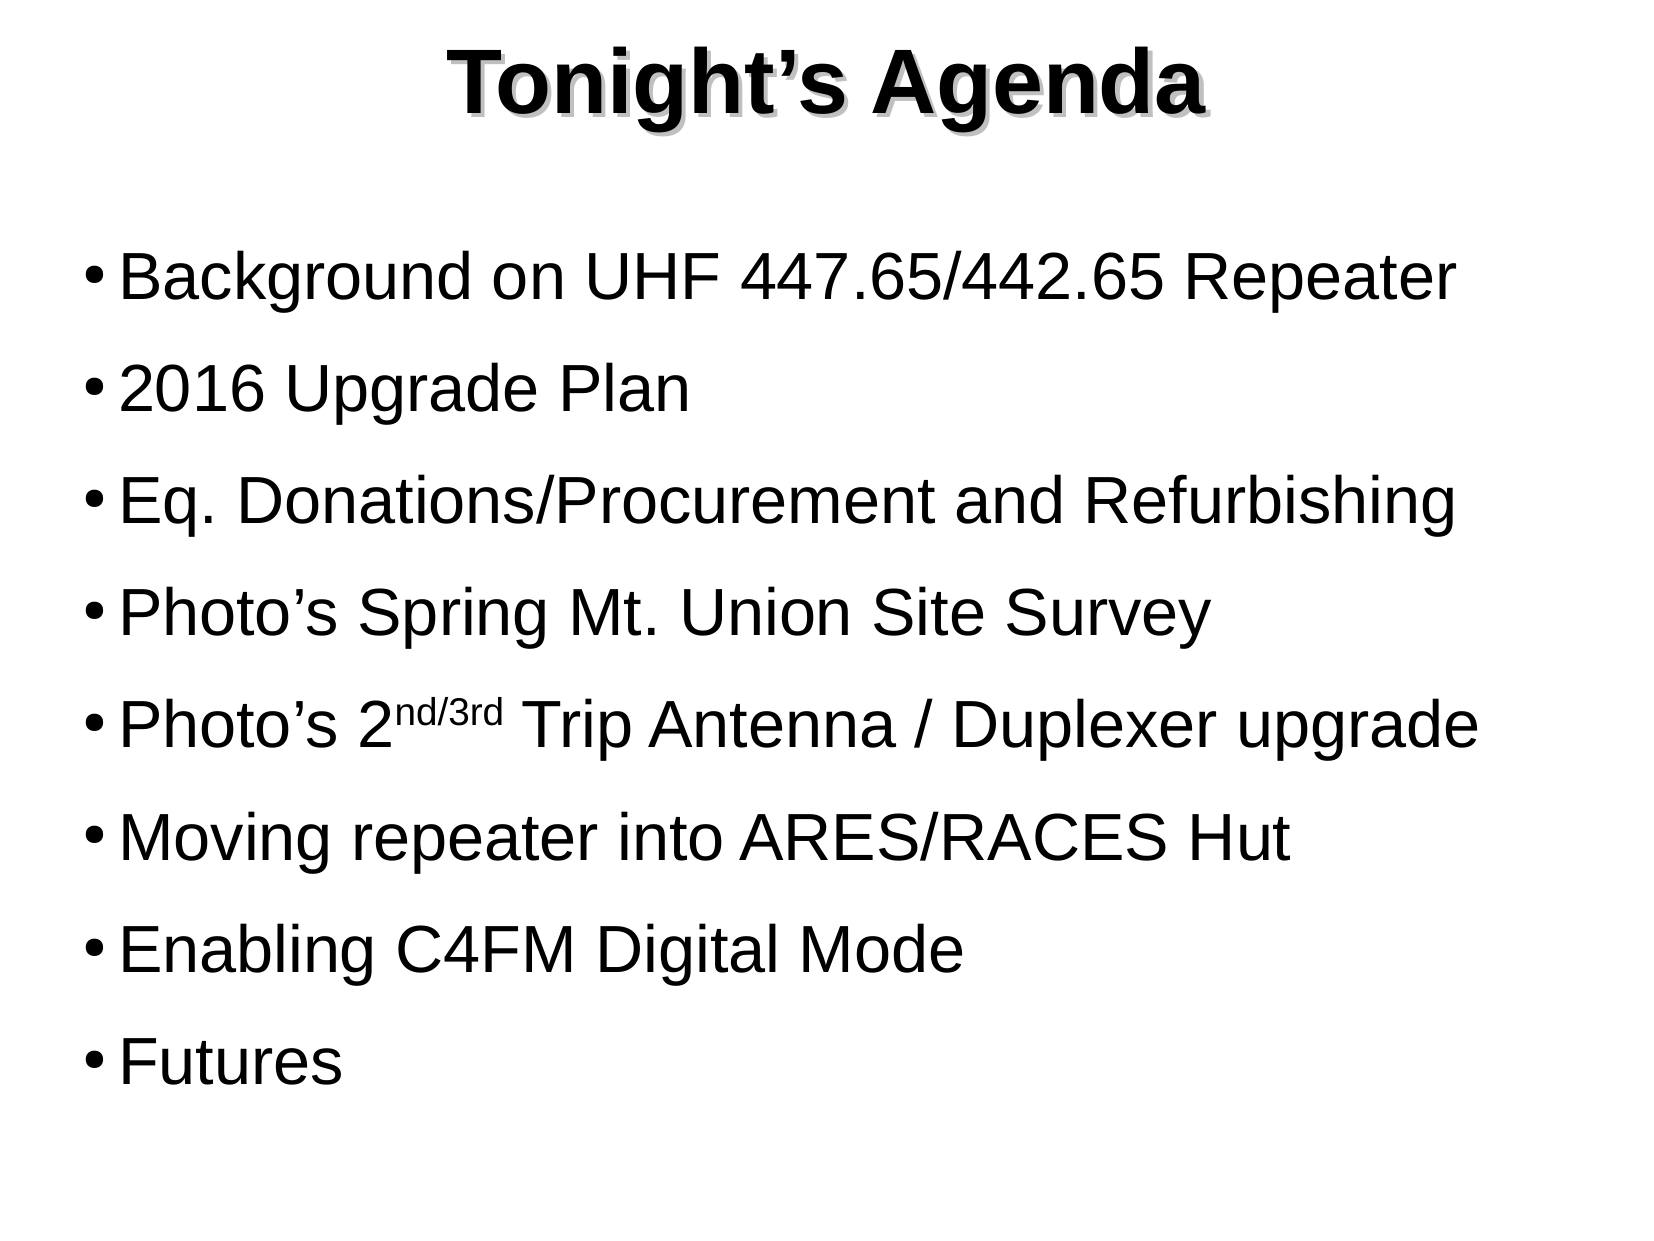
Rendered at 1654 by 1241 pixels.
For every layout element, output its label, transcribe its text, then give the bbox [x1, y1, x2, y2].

title Tonight’s Agenda [82, 30, 1571, 133]
subtitle Background on UHF 447.65/442.65 Repeater 2016 Upgrade Plan Eq. Donations/Procurement and Refurbishing Photo’s Spring Mt. Union Site Survey Photo’s 2nd/3rd Trip Antenna / Duplexer upgrade Moving repeater into ARES/RACES Hut Enabling C4FM Digital Mode Futures [82, 162, 1571, 1138]
